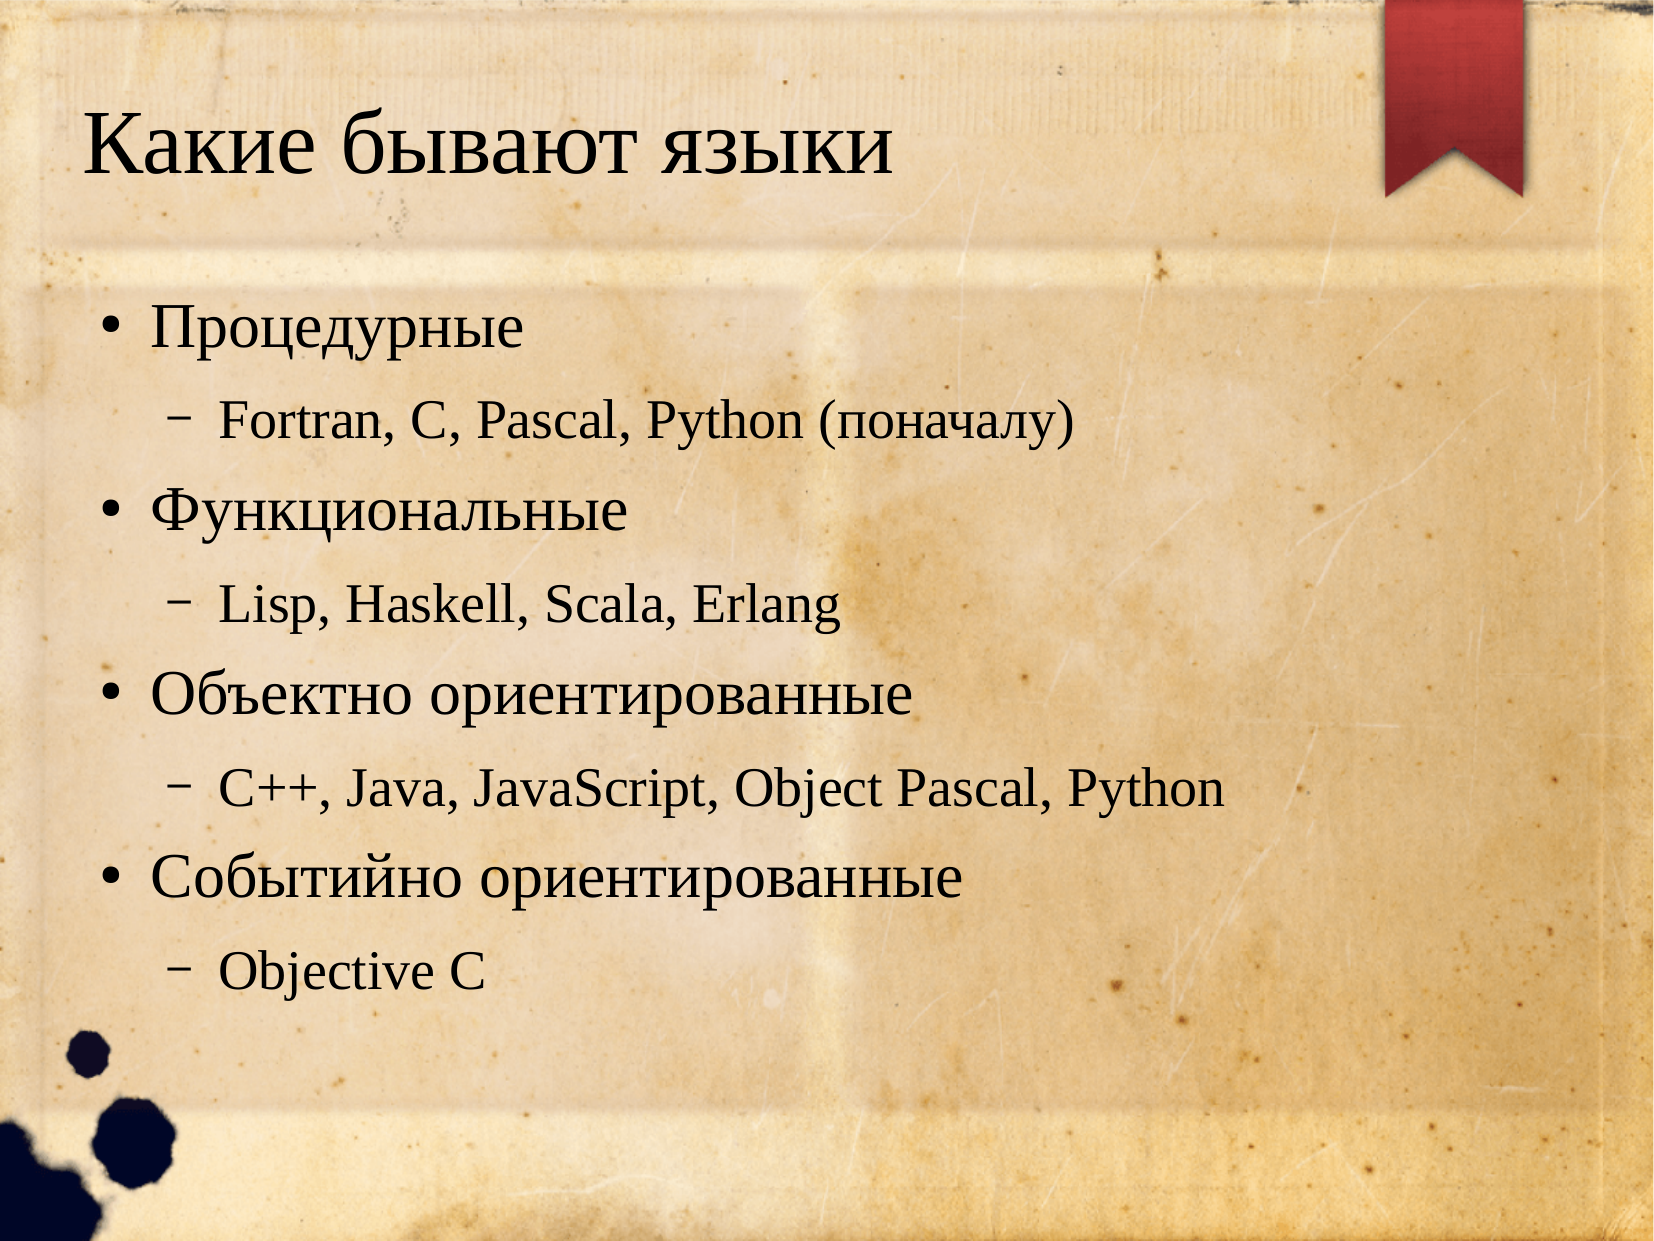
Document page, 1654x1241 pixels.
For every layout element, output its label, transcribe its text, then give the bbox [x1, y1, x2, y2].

picture [0, 0, 1654, 1241]
title Какие бывают языки [82, 49, 1347, 237]
list Процедурные Fortran, C, Pascal, Python (поначалу) Функциональные Lisp, Haskell, Scala, Erlang Объектно ориентированные C++, Java, JavaScript, Object Pascal, Python Событийно ориентированные Objective C [82, 290, 1538, 1010]
